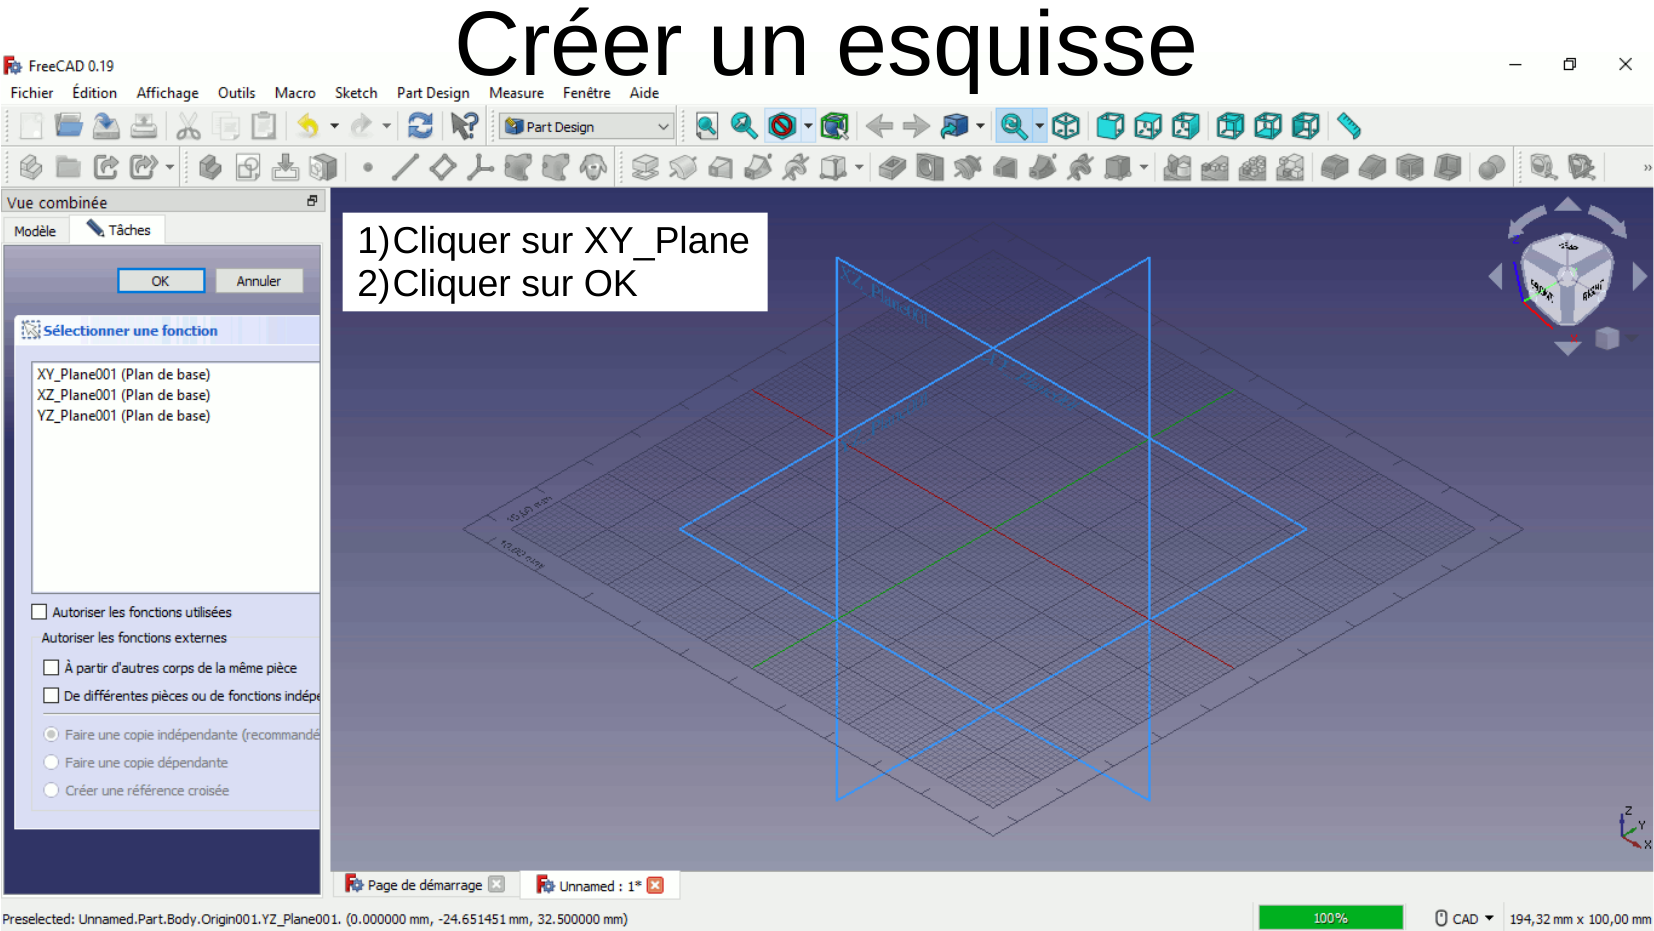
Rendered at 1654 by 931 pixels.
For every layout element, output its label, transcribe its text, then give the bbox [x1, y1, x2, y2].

text_box Cliquer sur XY_Plane Cliquer sur OK [342, 212, 768, 312]
title Créer un esquisse [82, 0, 1571, 122]
picture [1, 52, 1654, 931]
